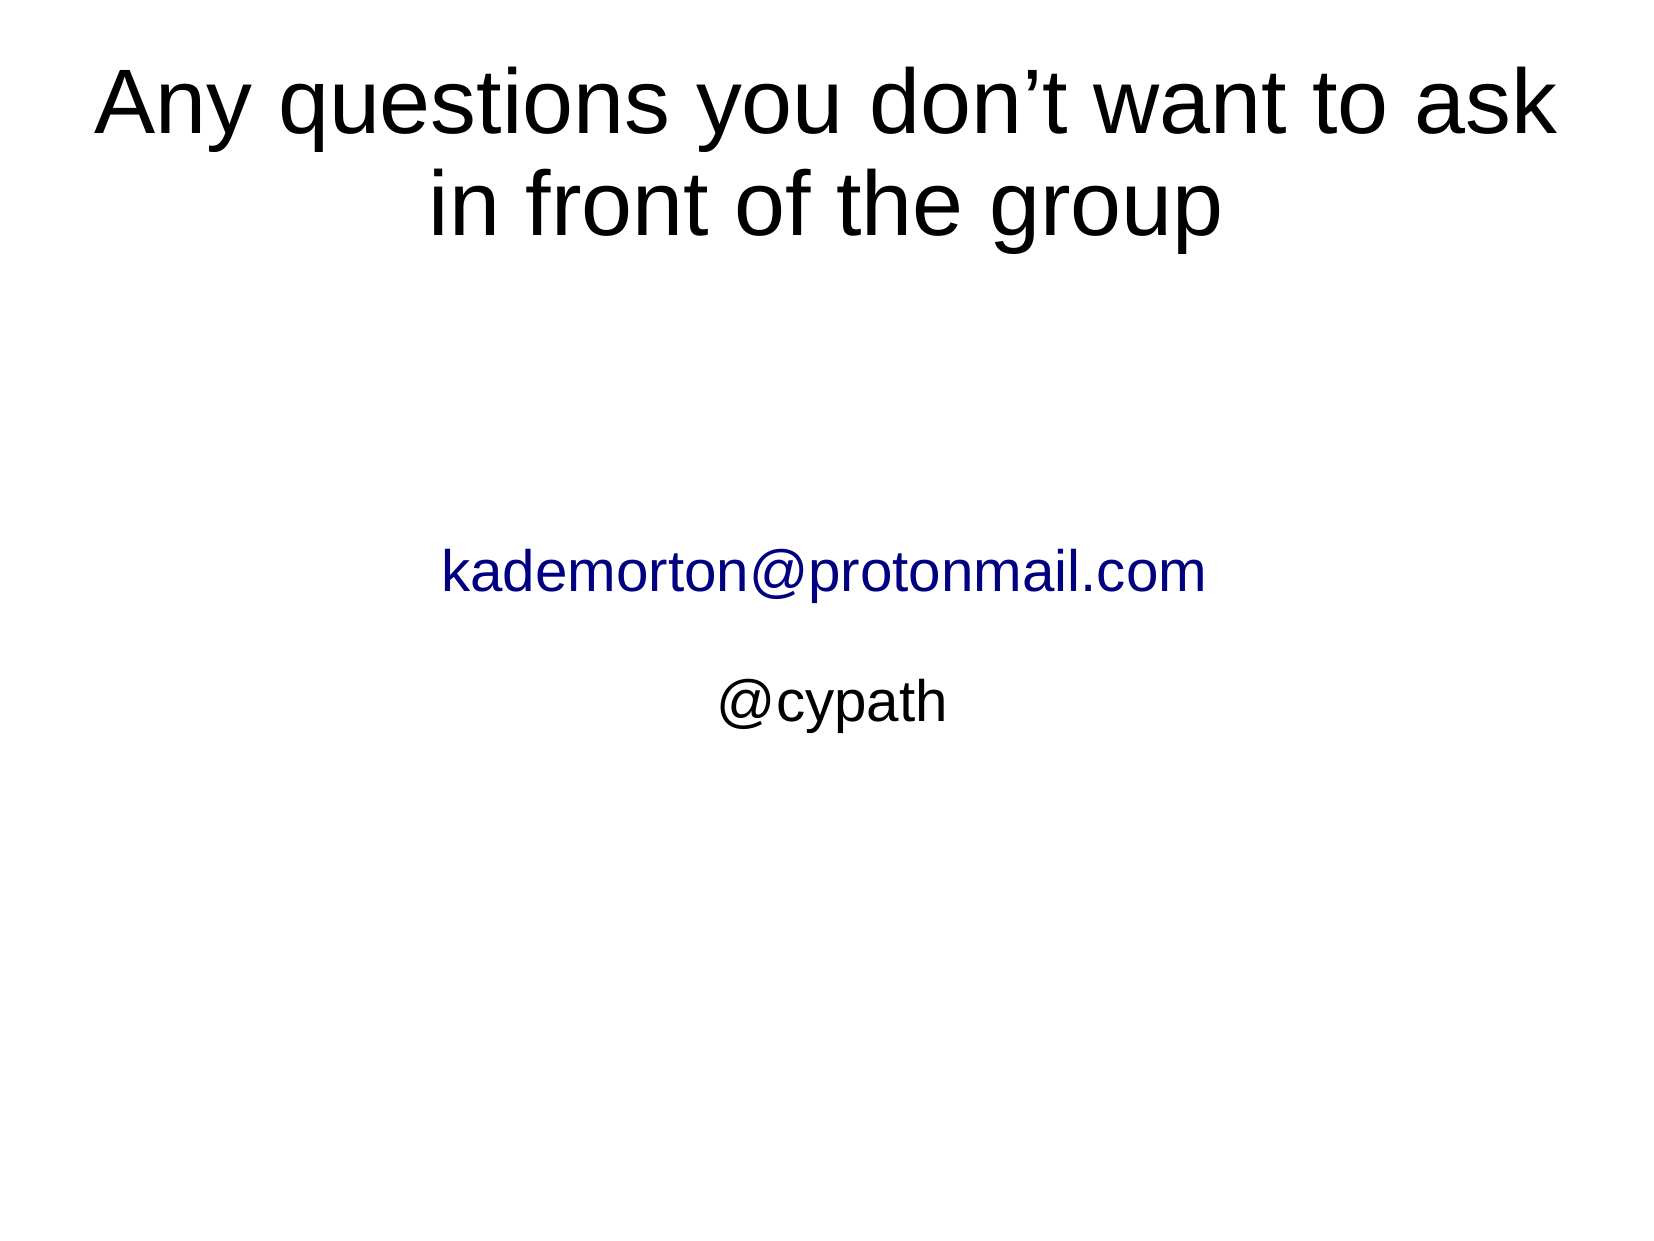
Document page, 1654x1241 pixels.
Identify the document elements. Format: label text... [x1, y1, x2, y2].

title Any questions you don’t want to ask in front of the group [82, 49, 1571, 257]
text_box kademorton@protonmail.com @cypath [413, 531, 1252, 1004]
